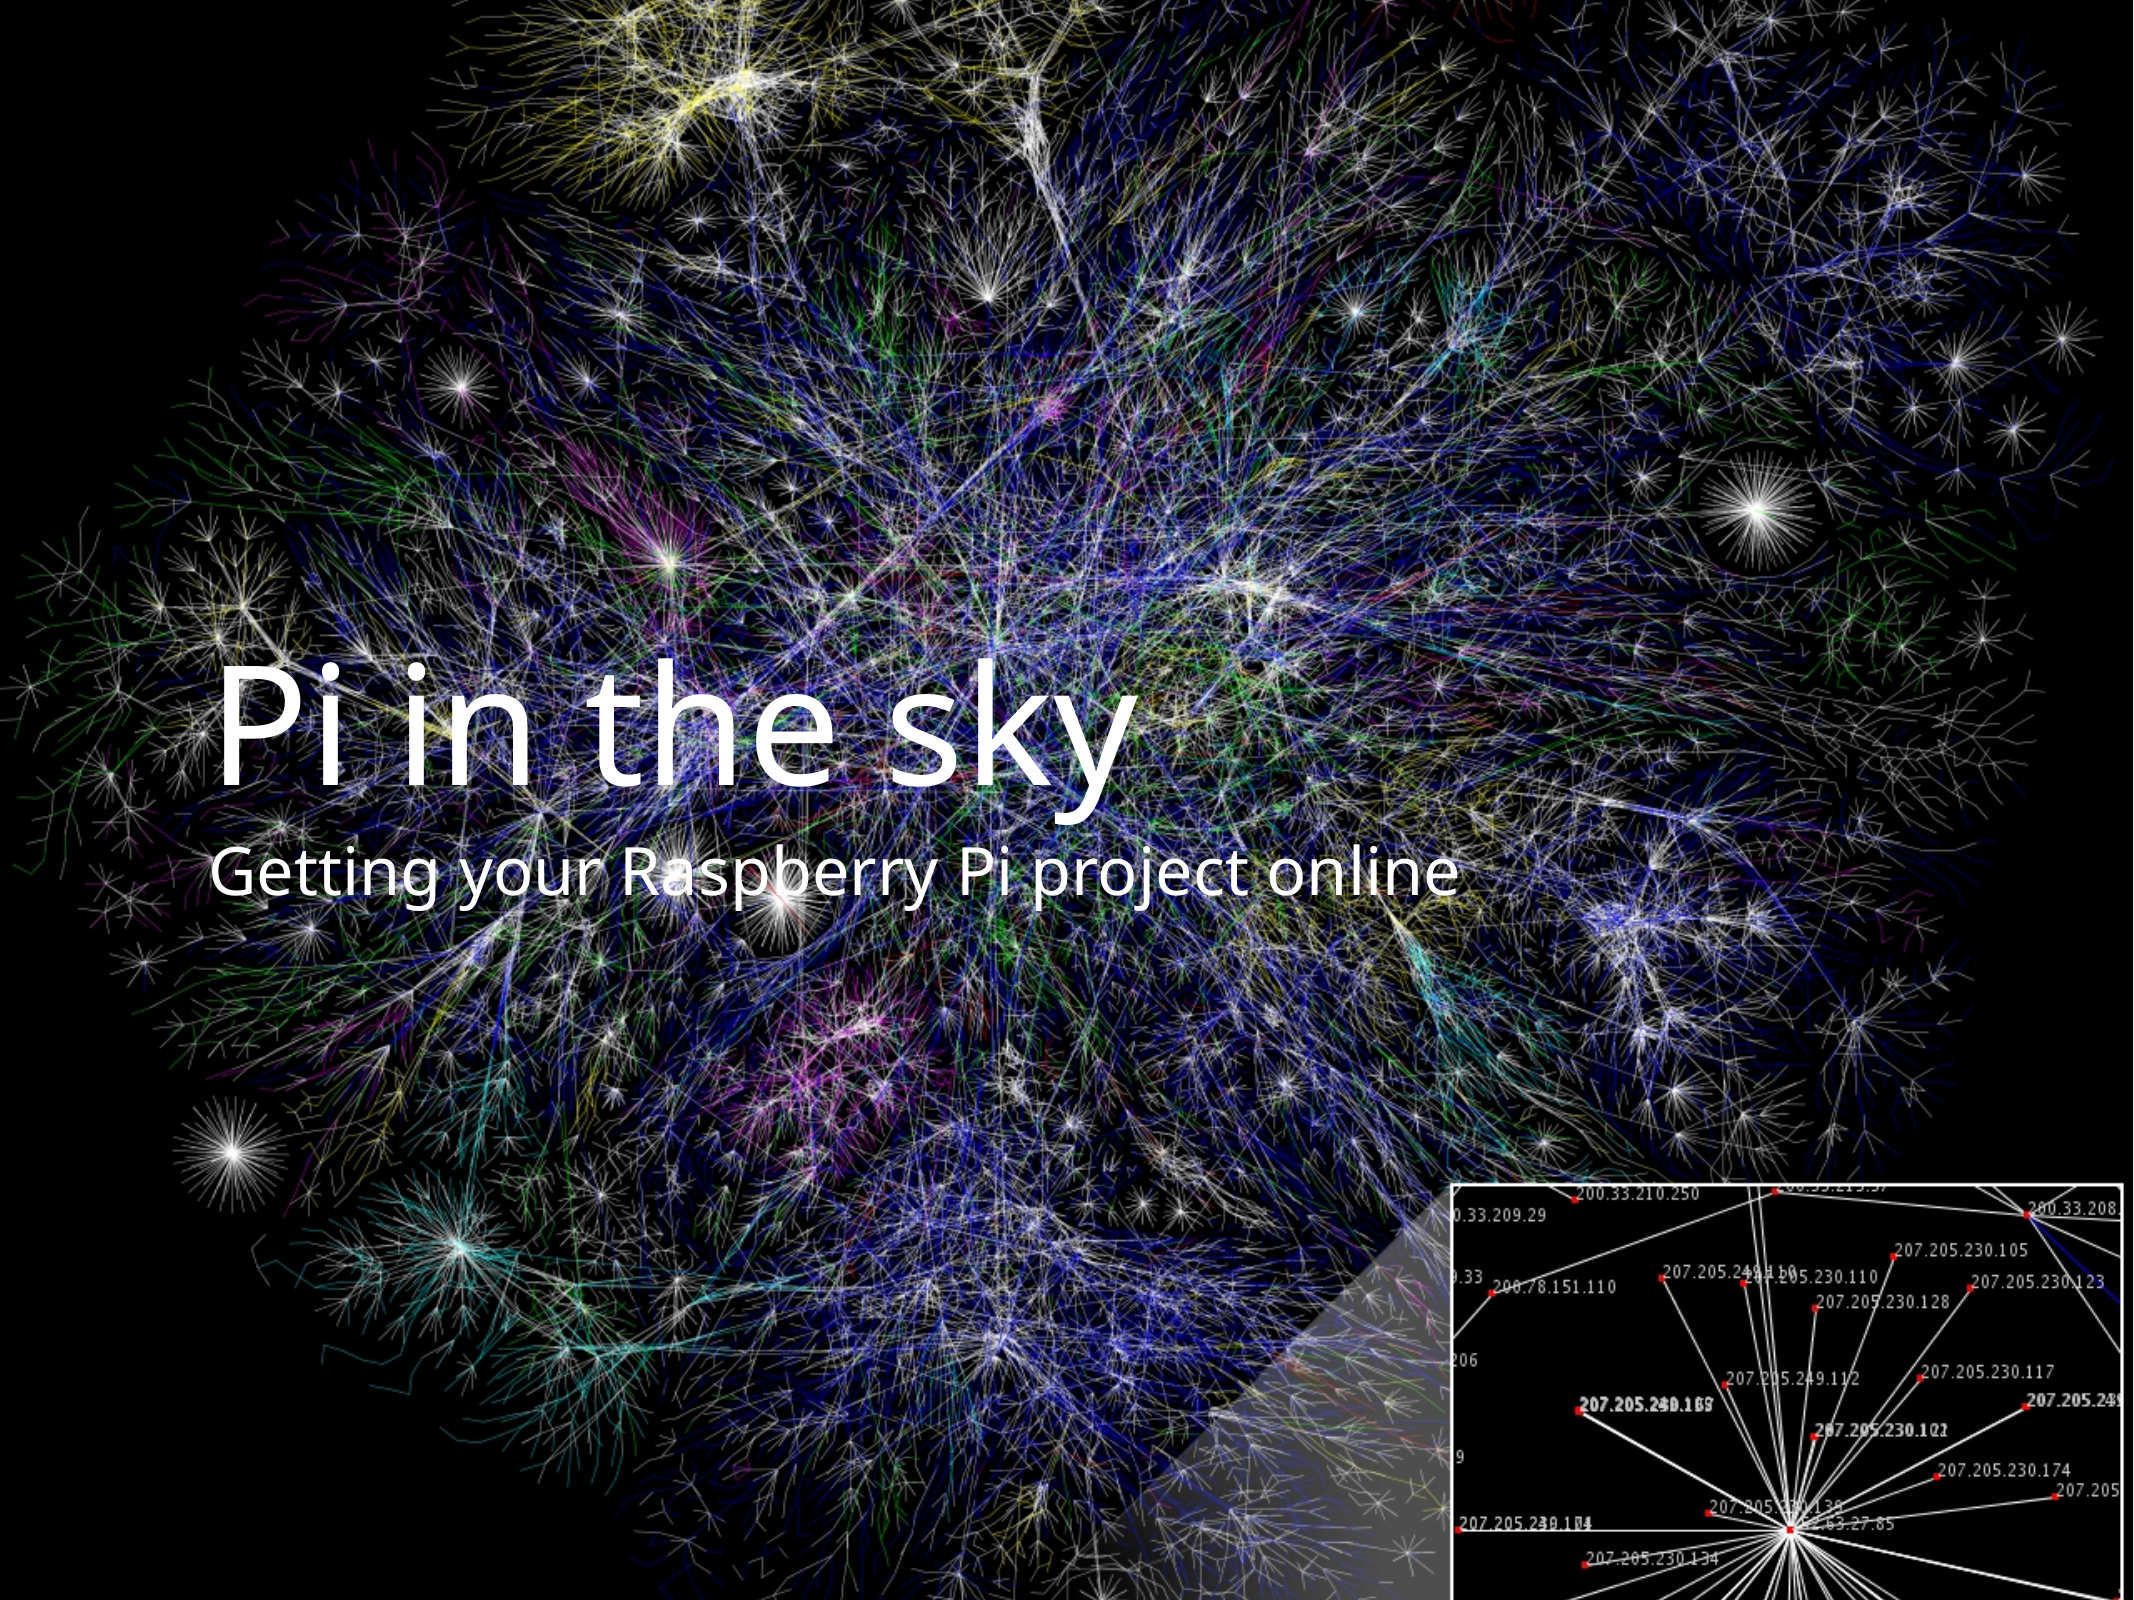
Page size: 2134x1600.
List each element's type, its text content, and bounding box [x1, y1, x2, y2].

list Getting your Raspberry Pi project online [208, 828, 1925, 1015]
picture [0, 0, 2134, 1600]
title Pi in the sky [208, 585, 1925, 820]
